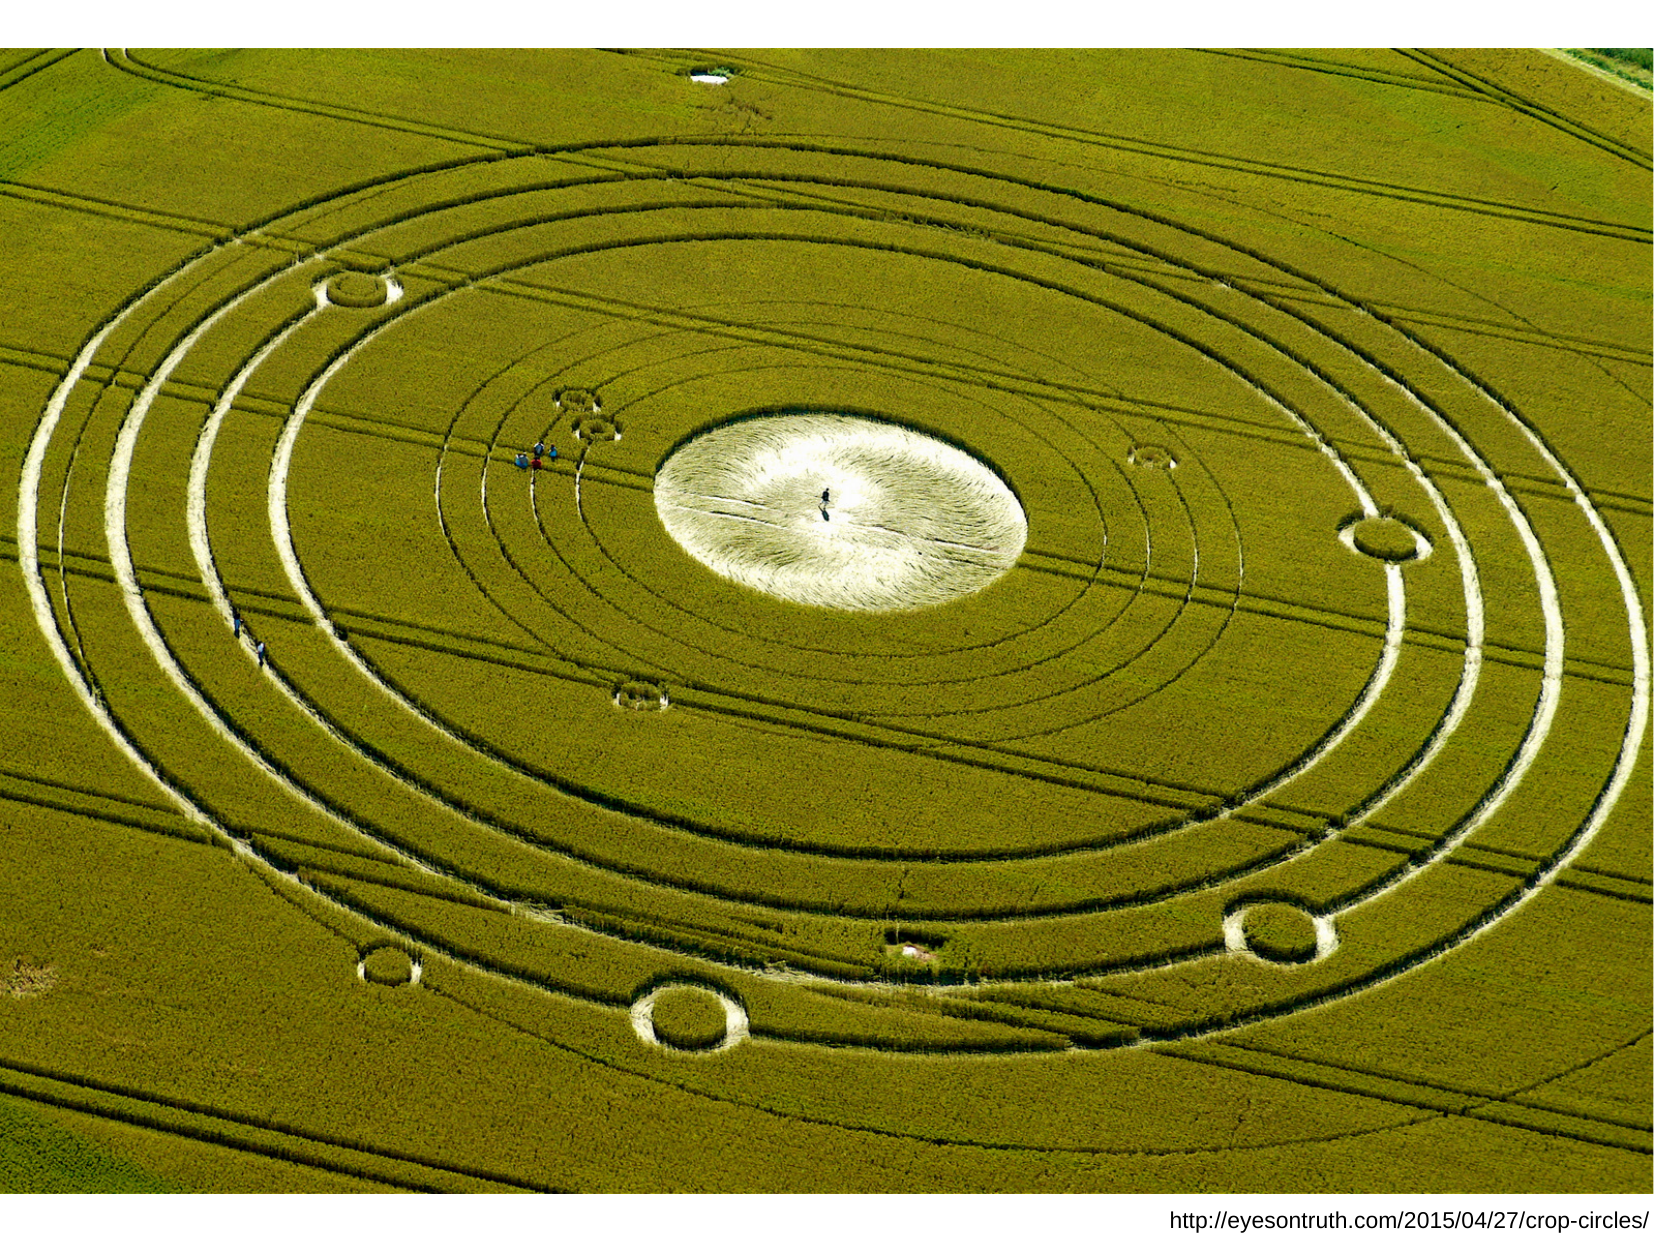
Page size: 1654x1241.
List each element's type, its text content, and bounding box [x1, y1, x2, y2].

picture [0, 48, 1654, 1194]
text_box http://eyesontruth.com/2015/04/27/crop-circles/ [1154, 1200, 1654, 1241]
